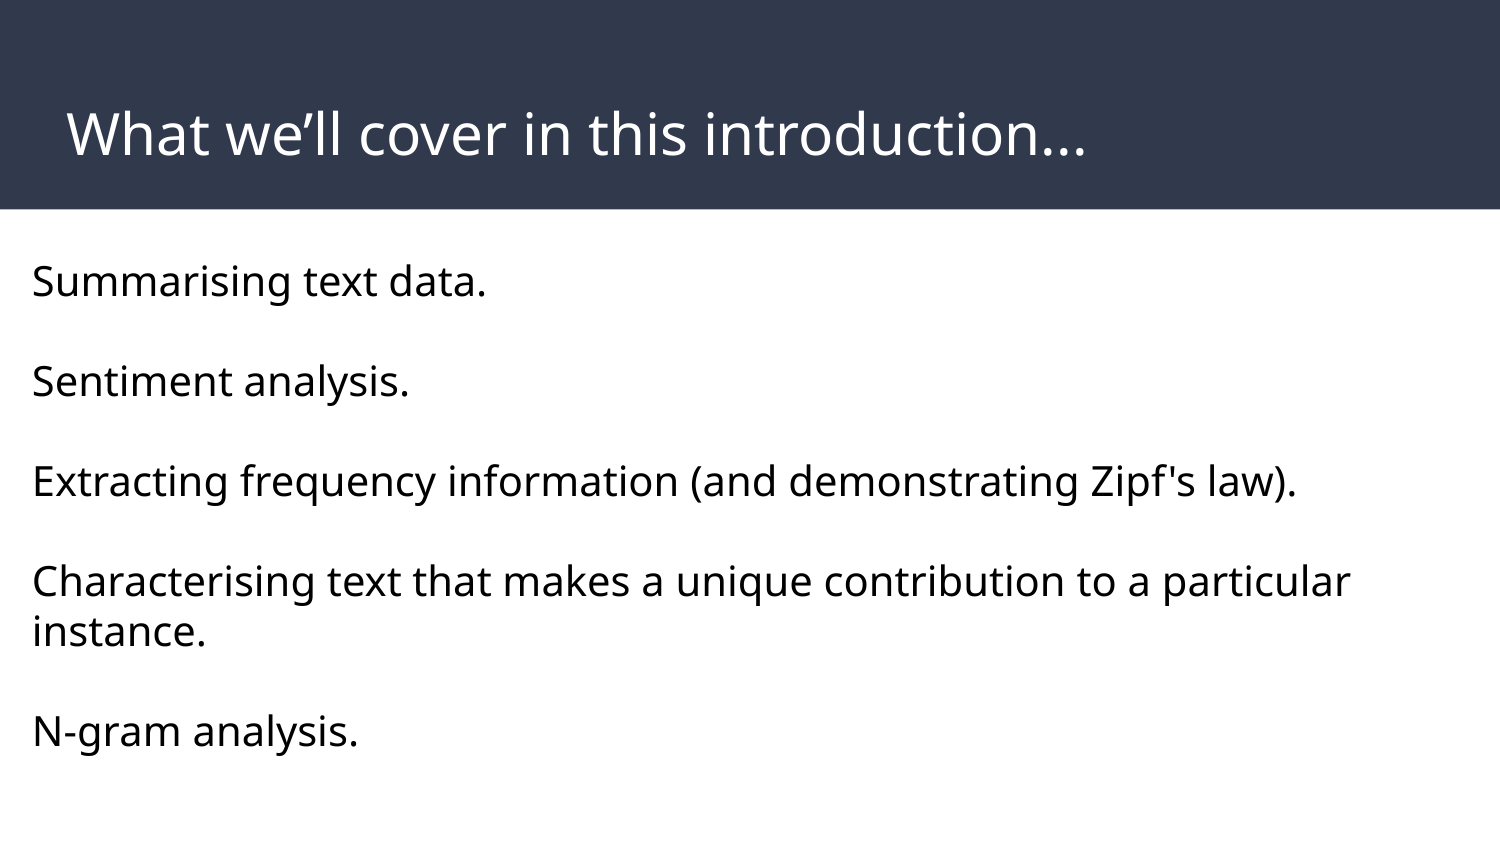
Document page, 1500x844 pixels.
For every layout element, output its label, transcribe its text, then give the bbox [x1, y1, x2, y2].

title What we’ll cover in this introduction... [51, 82, 1449, 185]
text_box Summarising text data. Sentiment analysis. Extracting frequency information (and demonstrating Zipf's law). Characterising text that makes a unique contribution to a particular instance. N-gram analysis. [16, 239, 1469, 812]
